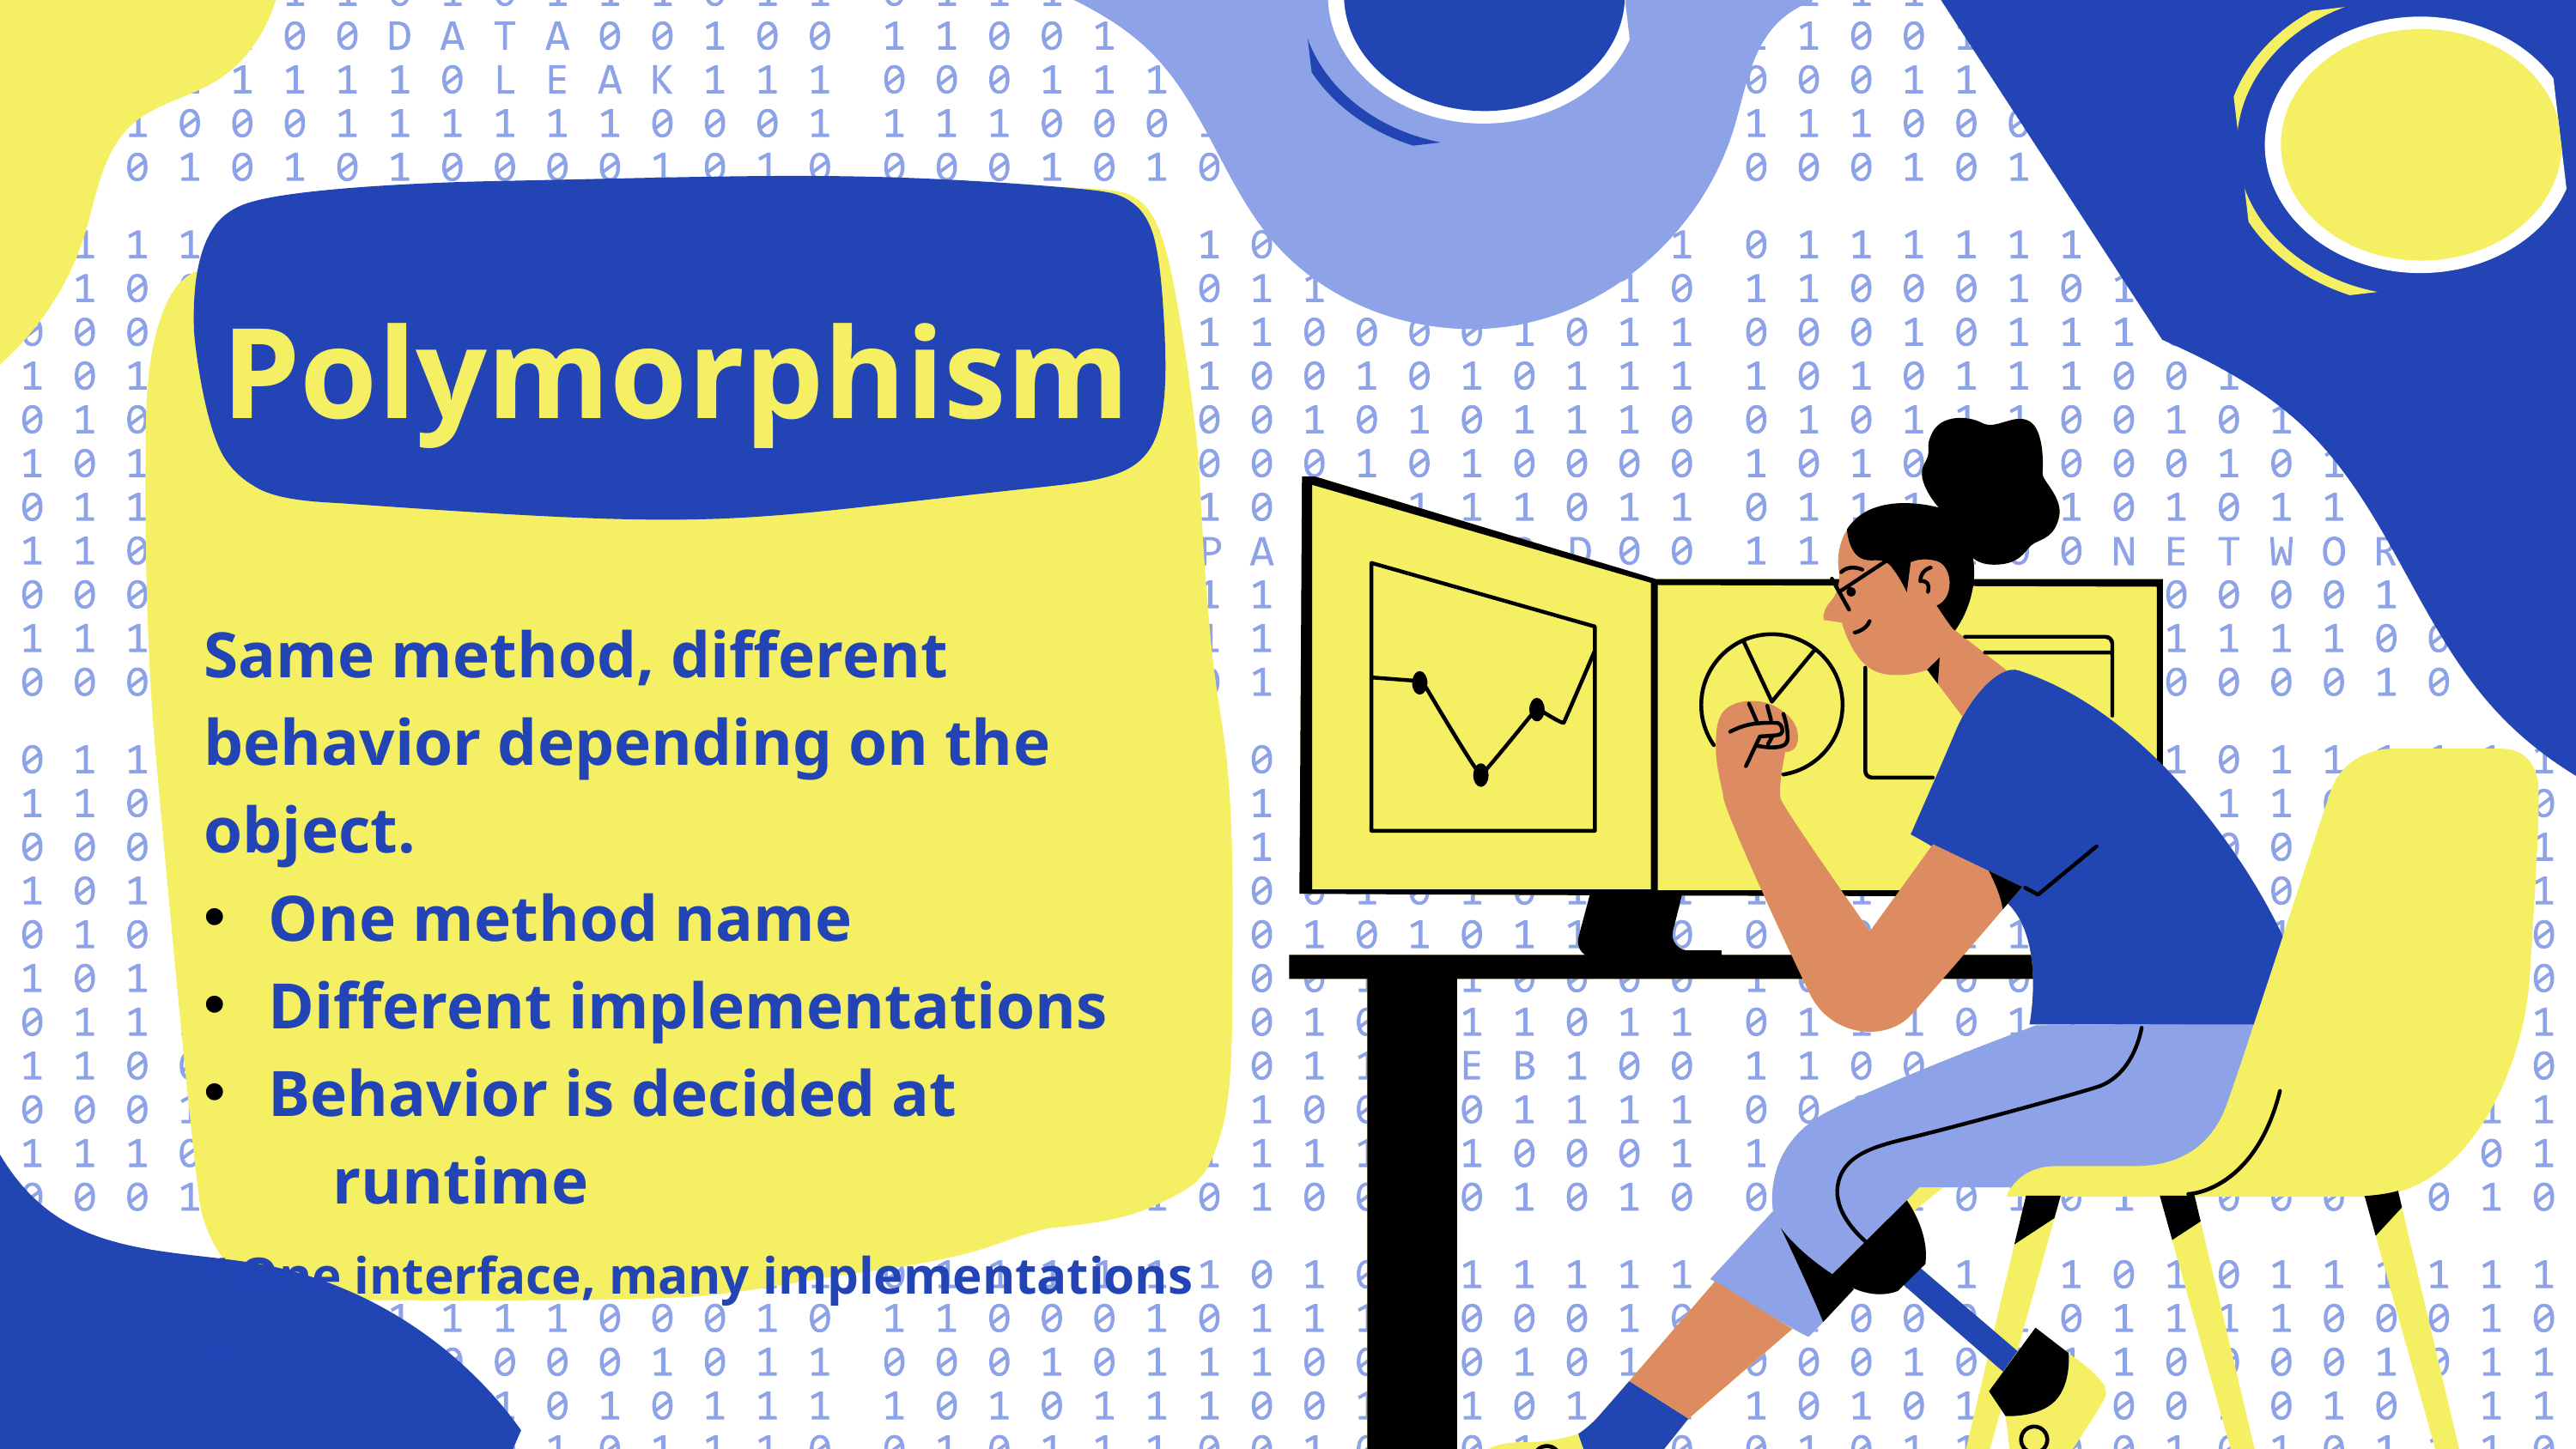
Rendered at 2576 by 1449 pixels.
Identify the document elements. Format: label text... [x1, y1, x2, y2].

text_box Same method, different behavior depending on the object. One method name Different implementations Behavior is decided at runtime “ One interface, many implementations ” [204, 603, 1199, 1134]
text_box [0, 0, 2576, 1449]
text_box Polymorphism [153, 268, 1199, 435]
